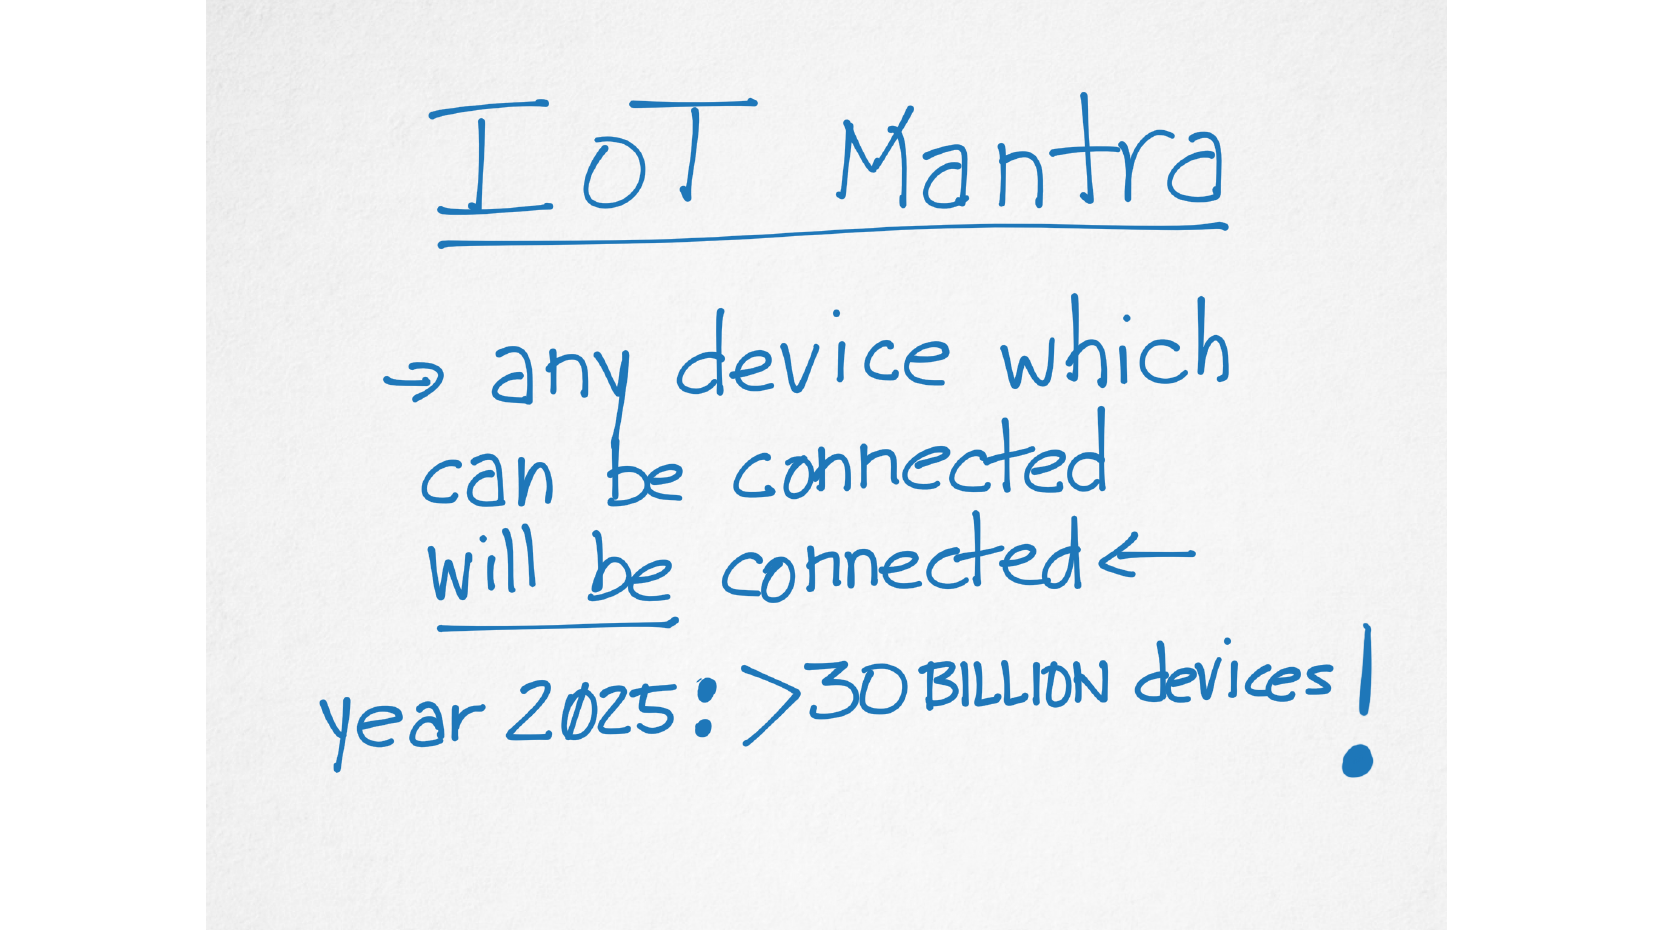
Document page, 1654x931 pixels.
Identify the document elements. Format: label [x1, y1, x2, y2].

picture [206, 0, 1447, 930]
